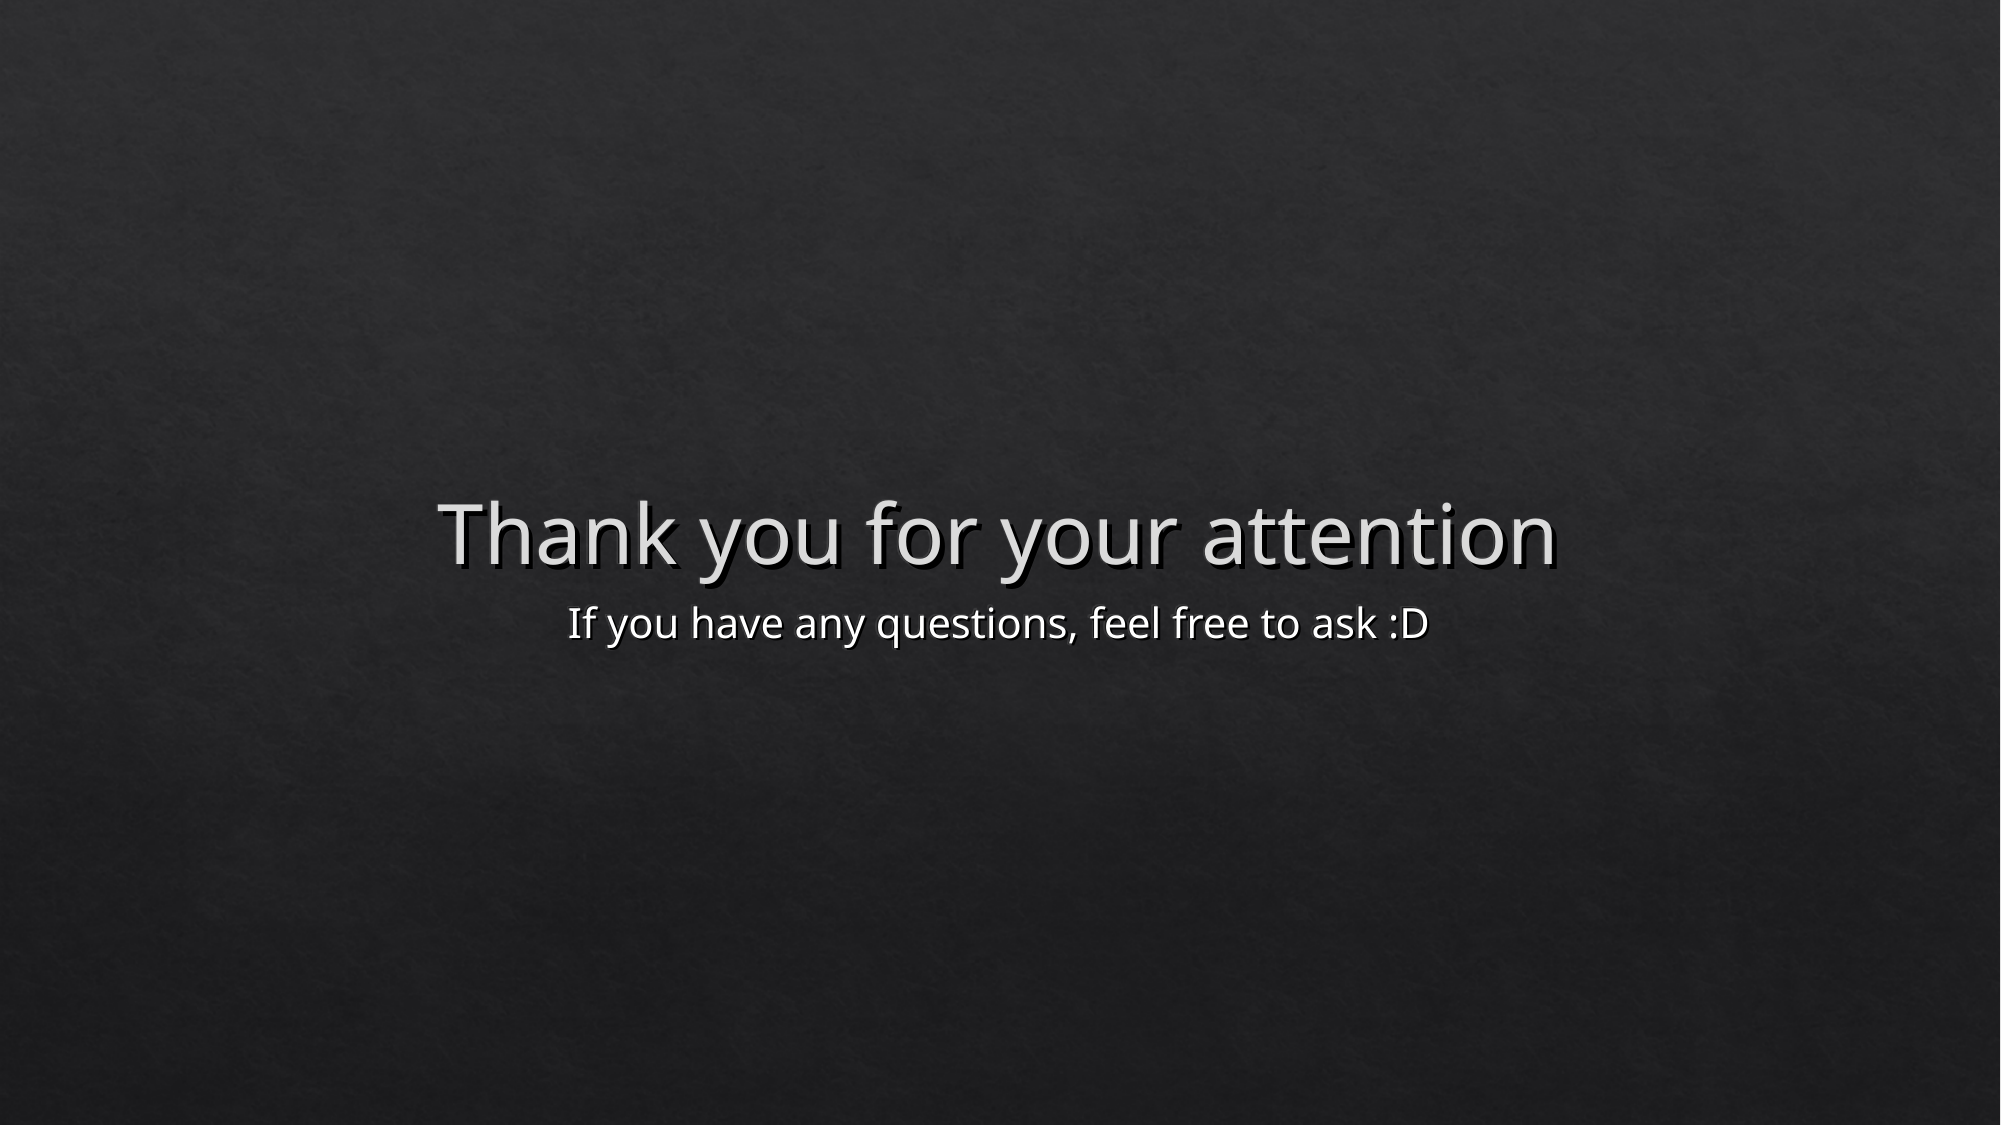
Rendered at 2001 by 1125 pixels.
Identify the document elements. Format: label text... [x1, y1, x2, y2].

title Thank you for your attention [212, 288, 1786, 588]
list If you have any questions, feel free to ask :D [212, 588, 1786, 837]
